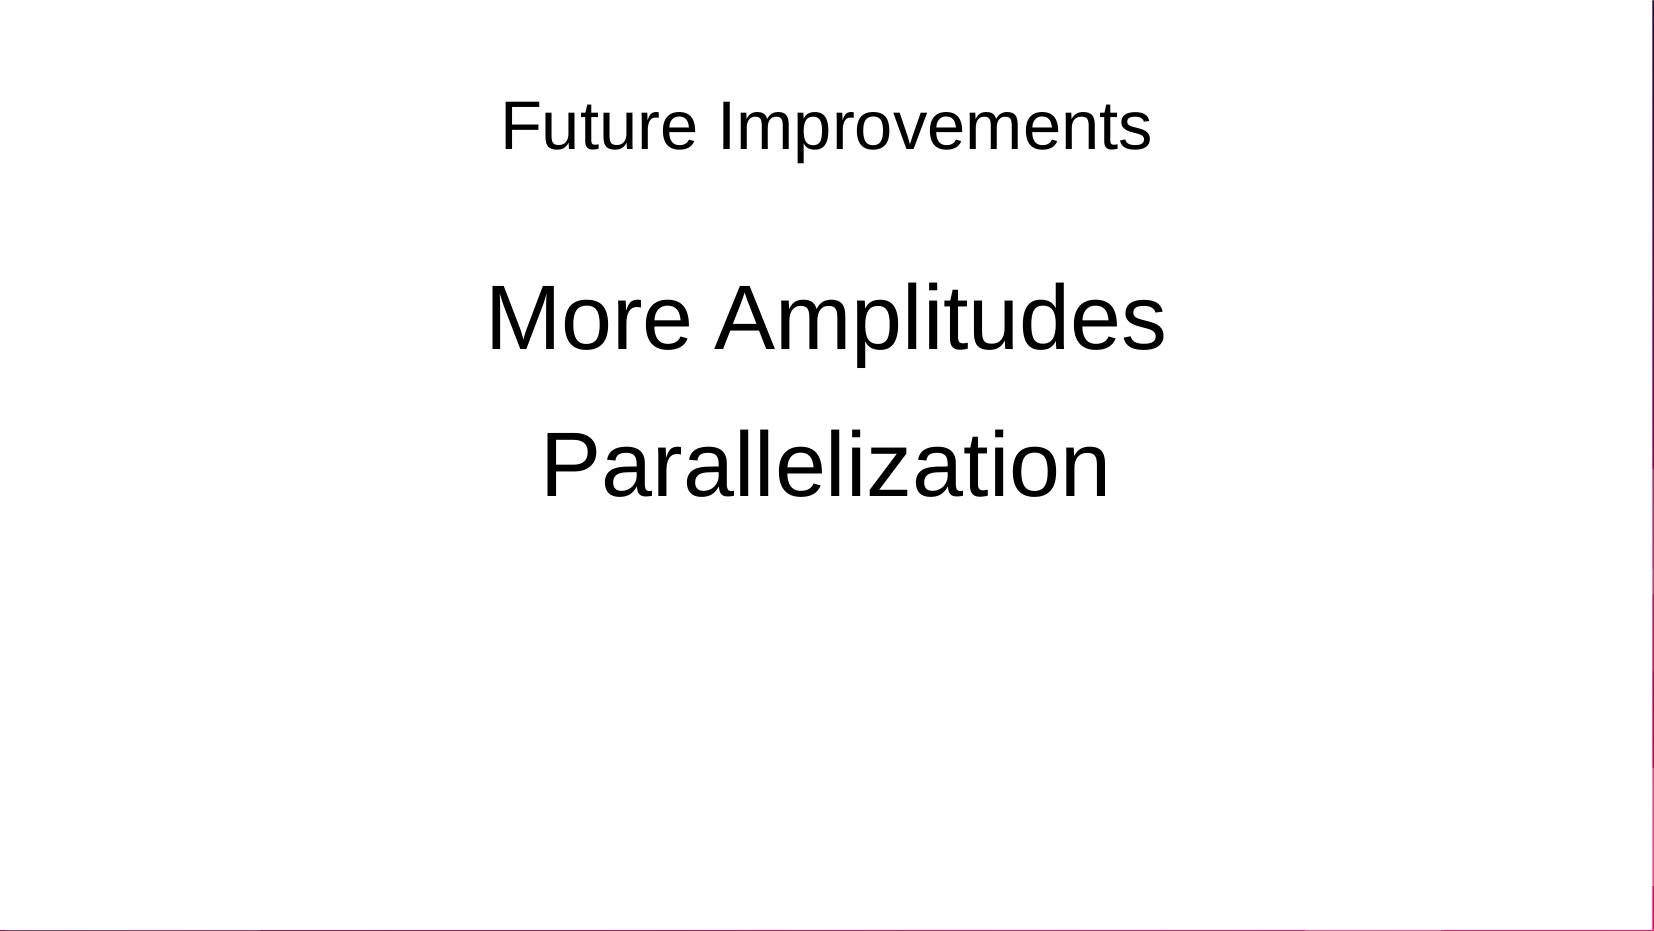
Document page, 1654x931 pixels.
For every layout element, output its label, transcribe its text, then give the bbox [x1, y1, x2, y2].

title Future Improvements [88, 44, 1565, 207]
text_box More Amplitudes [415, 207, 1239, 355]
text_box Parallelization [415, 355, 1239, 576]
